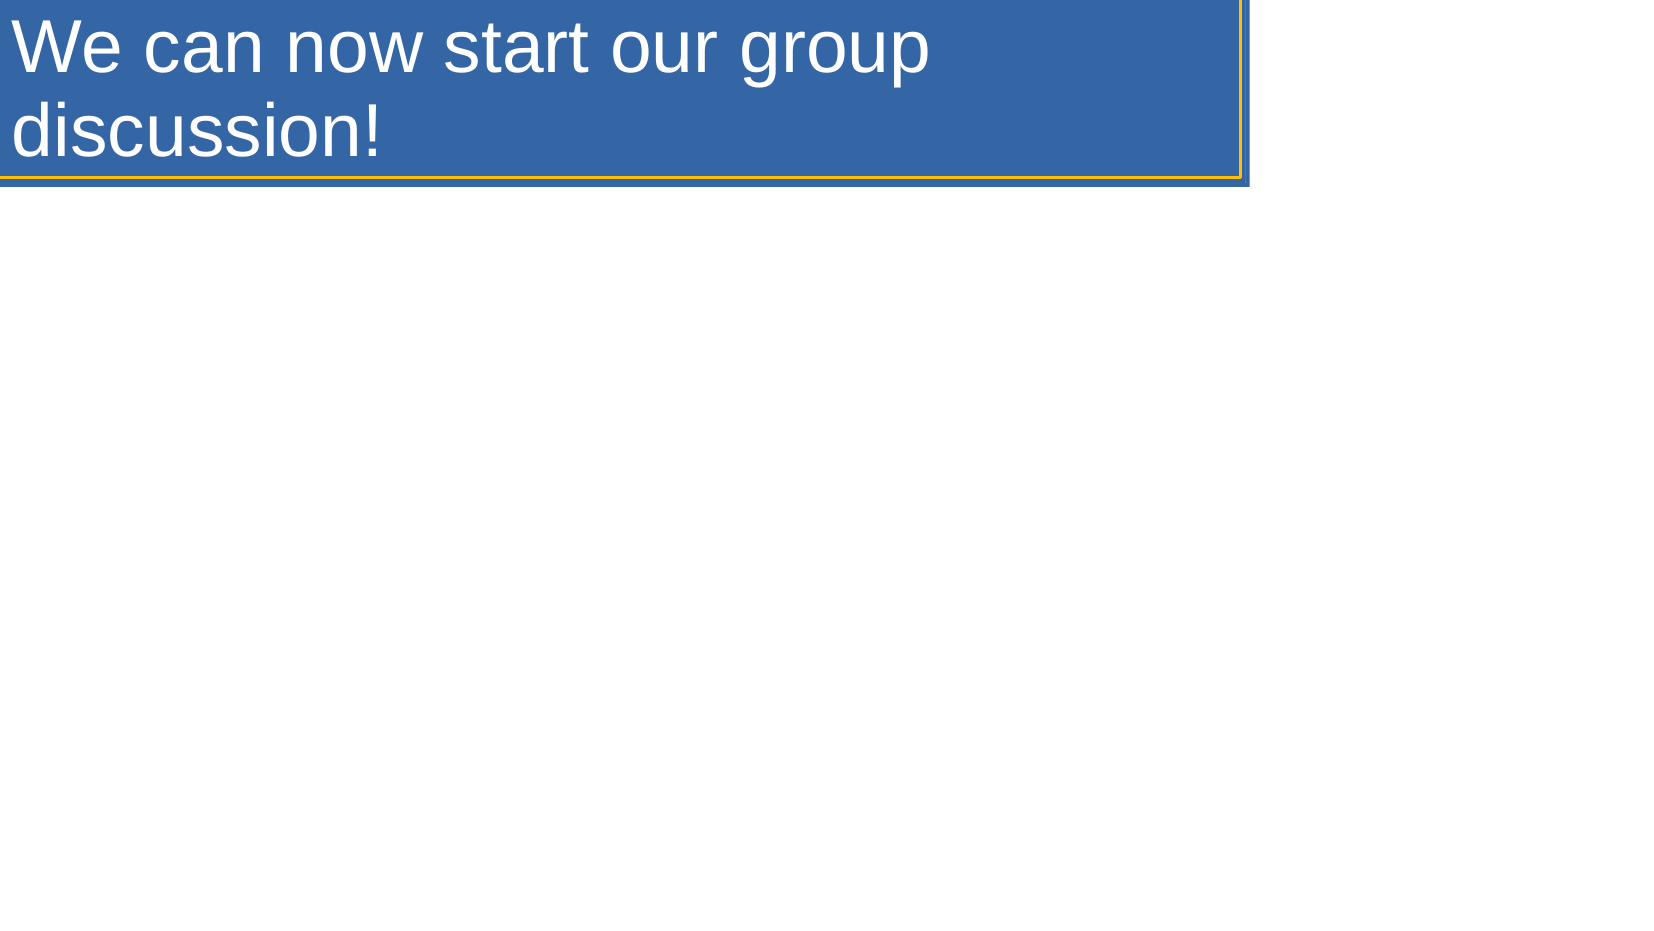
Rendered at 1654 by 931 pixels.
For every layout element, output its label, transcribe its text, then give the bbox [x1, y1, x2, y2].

title We can now start our group discussion! [11, 4, 1164, 173]
